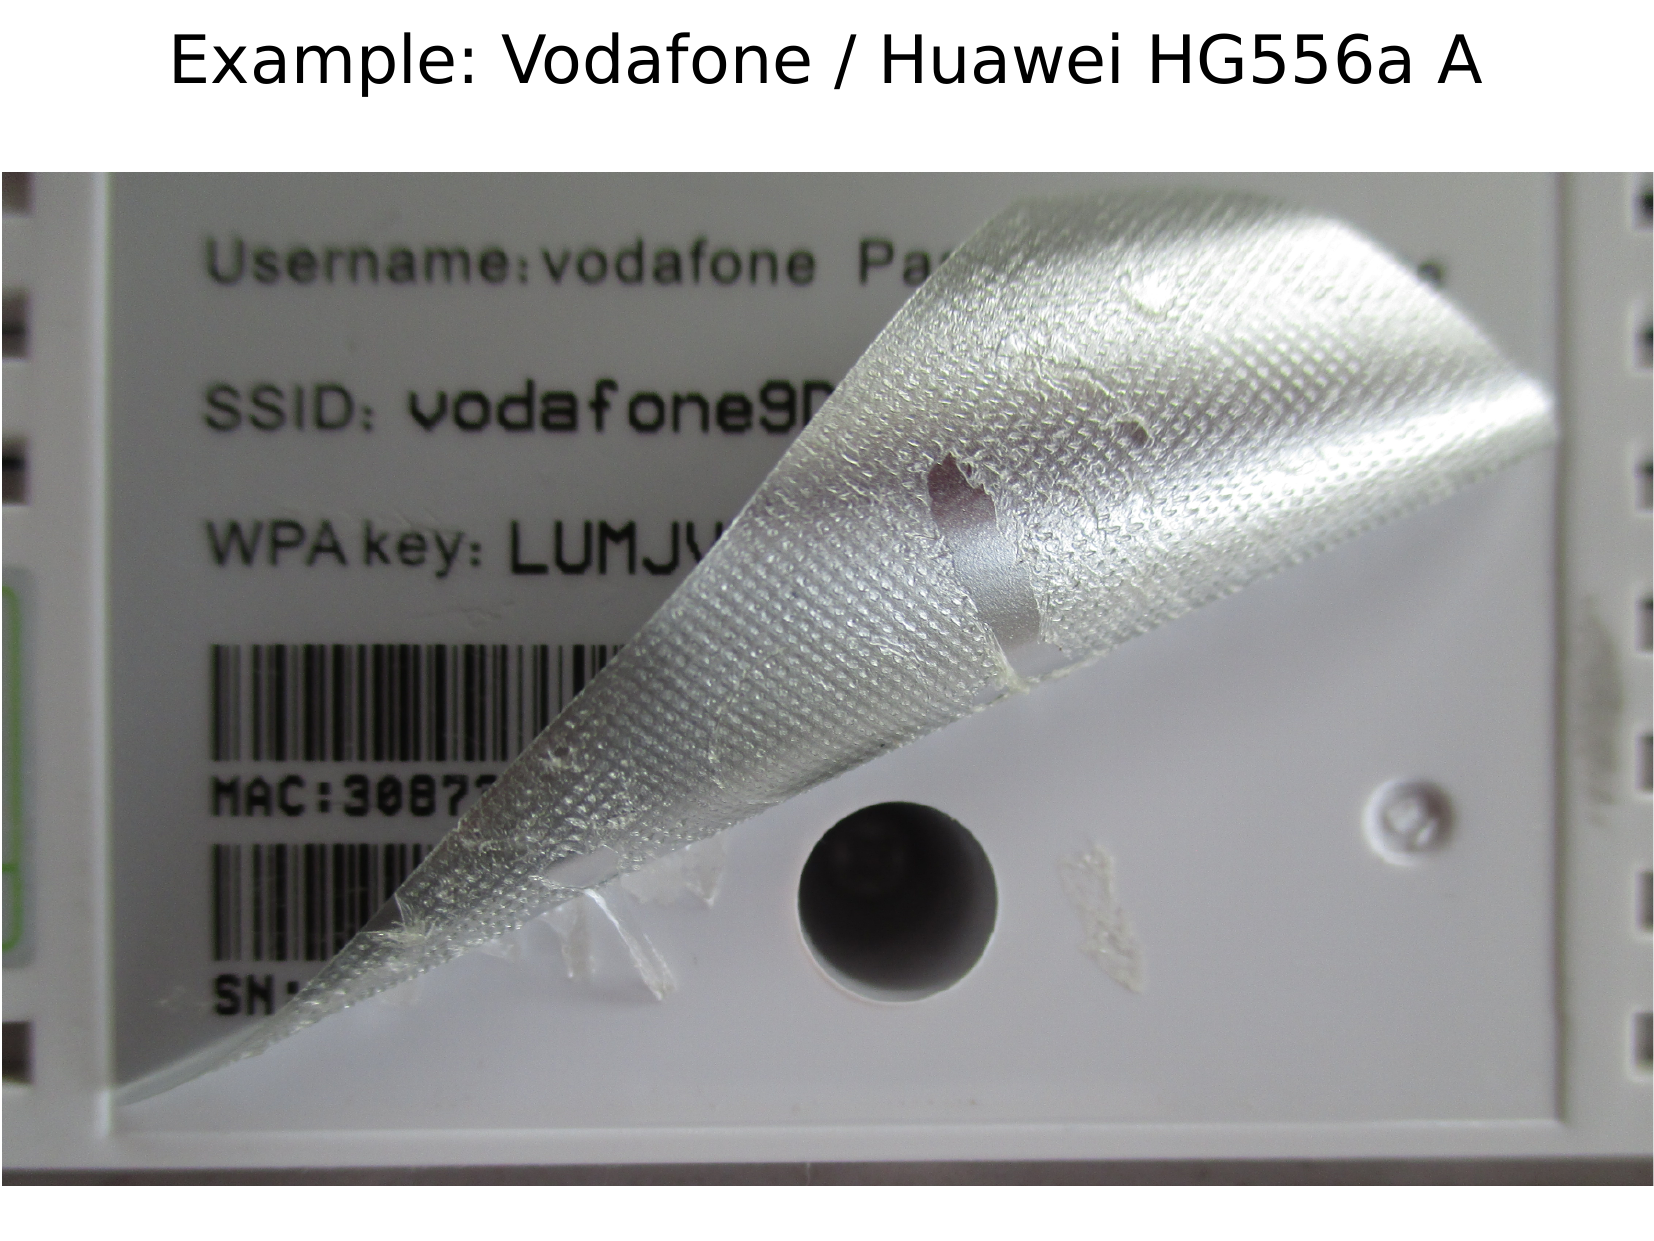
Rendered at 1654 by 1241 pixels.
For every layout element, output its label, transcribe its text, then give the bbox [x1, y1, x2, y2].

title Example: Vodafone / Huawei HG556a A [82, 21, 1571, 100]
picture [2, 172, 1654, 1186]
